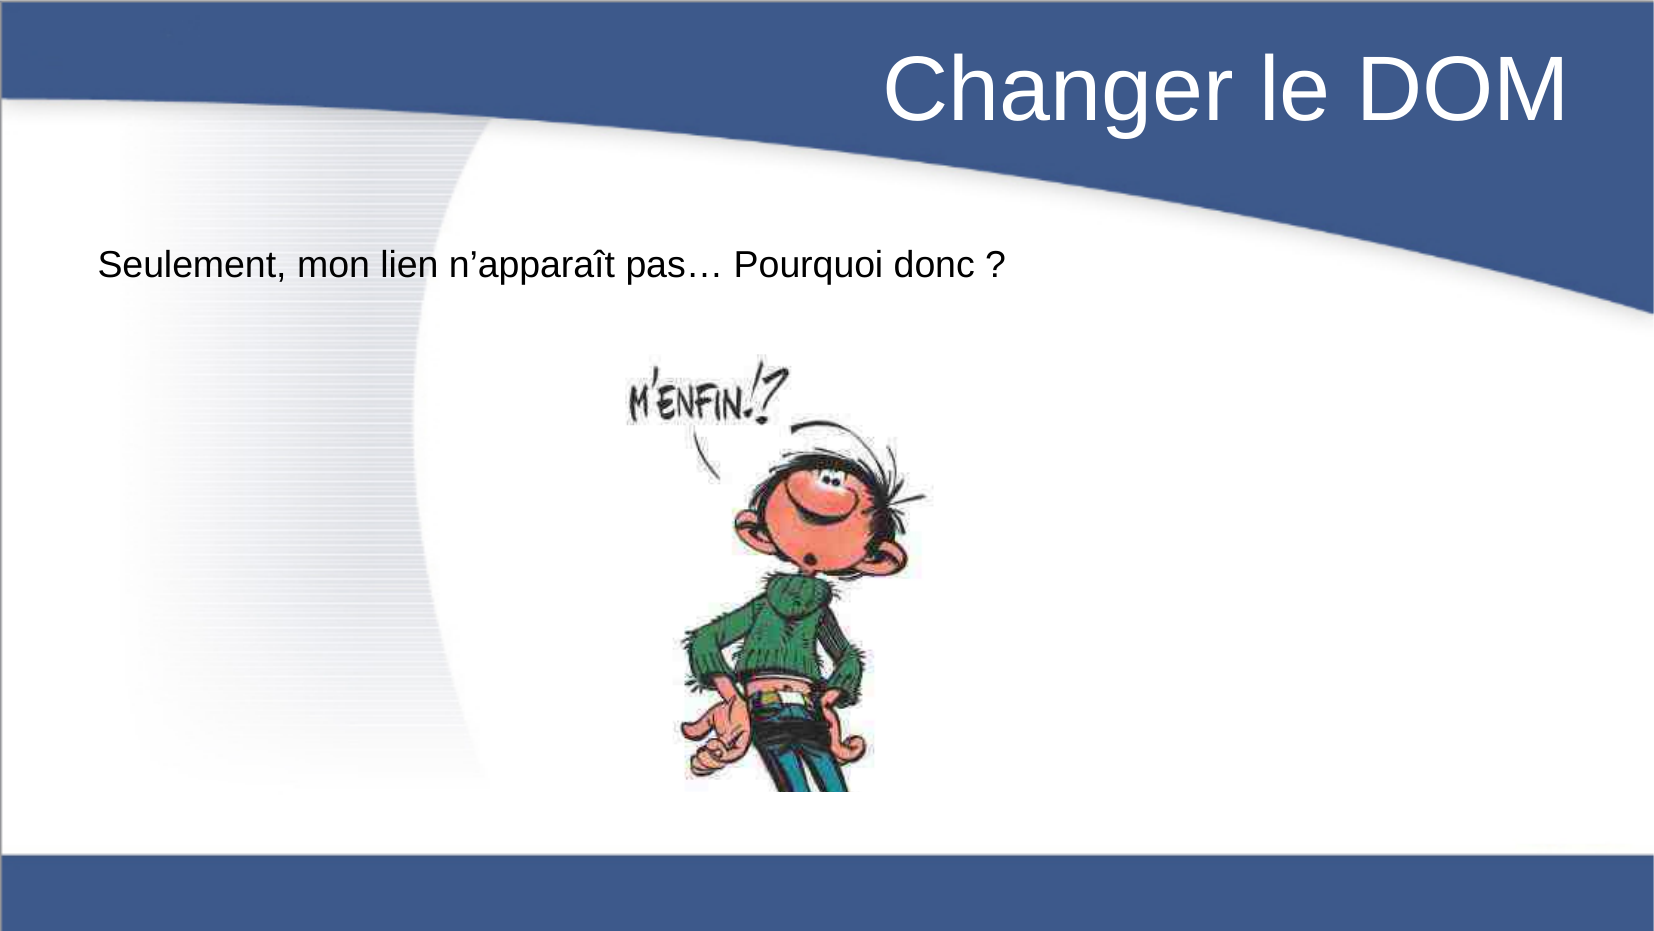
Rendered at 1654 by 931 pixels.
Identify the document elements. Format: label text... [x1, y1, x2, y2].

title Changer le DOM [82, 37, 1571, 193]
picture [0, 0, 1654, 931]
text_box Seulement, mon lien n’apparaît pas… Pourquoi donc ? [82, 236, 1548, 745]
